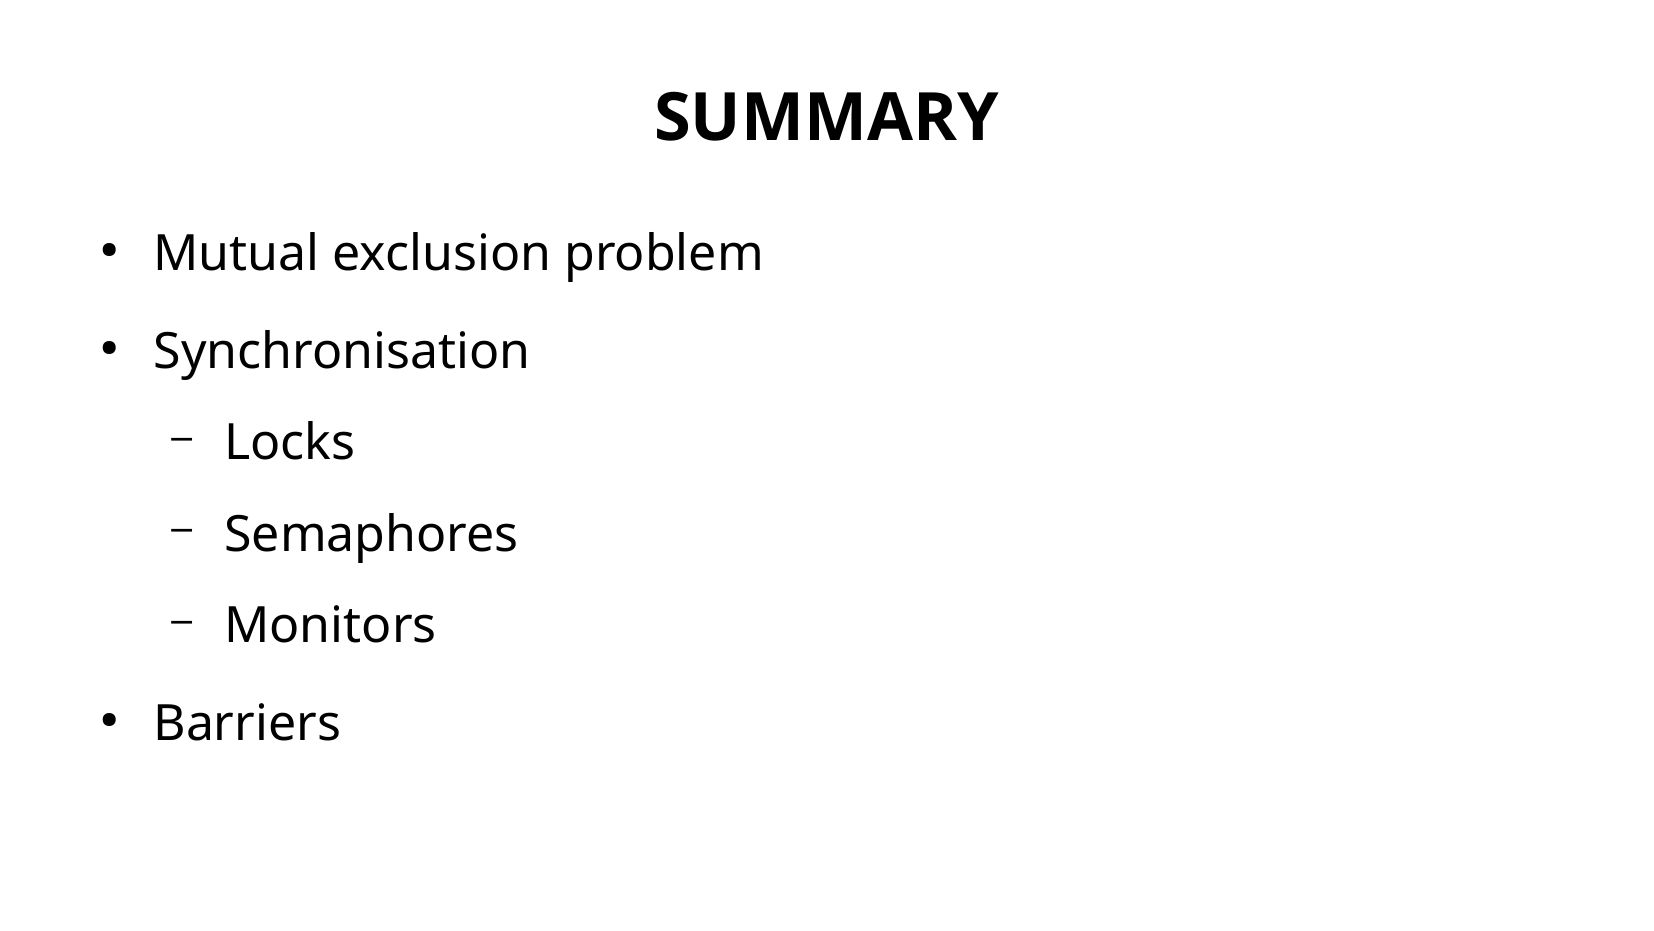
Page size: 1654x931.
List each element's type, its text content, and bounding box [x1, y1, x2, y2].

title SUMMARY [82, 36, 1571, 193]
list Mutual exclusion problem Synchronisation Locks Semaphores Monitors Barriers [82, 217, 1571, 757]
